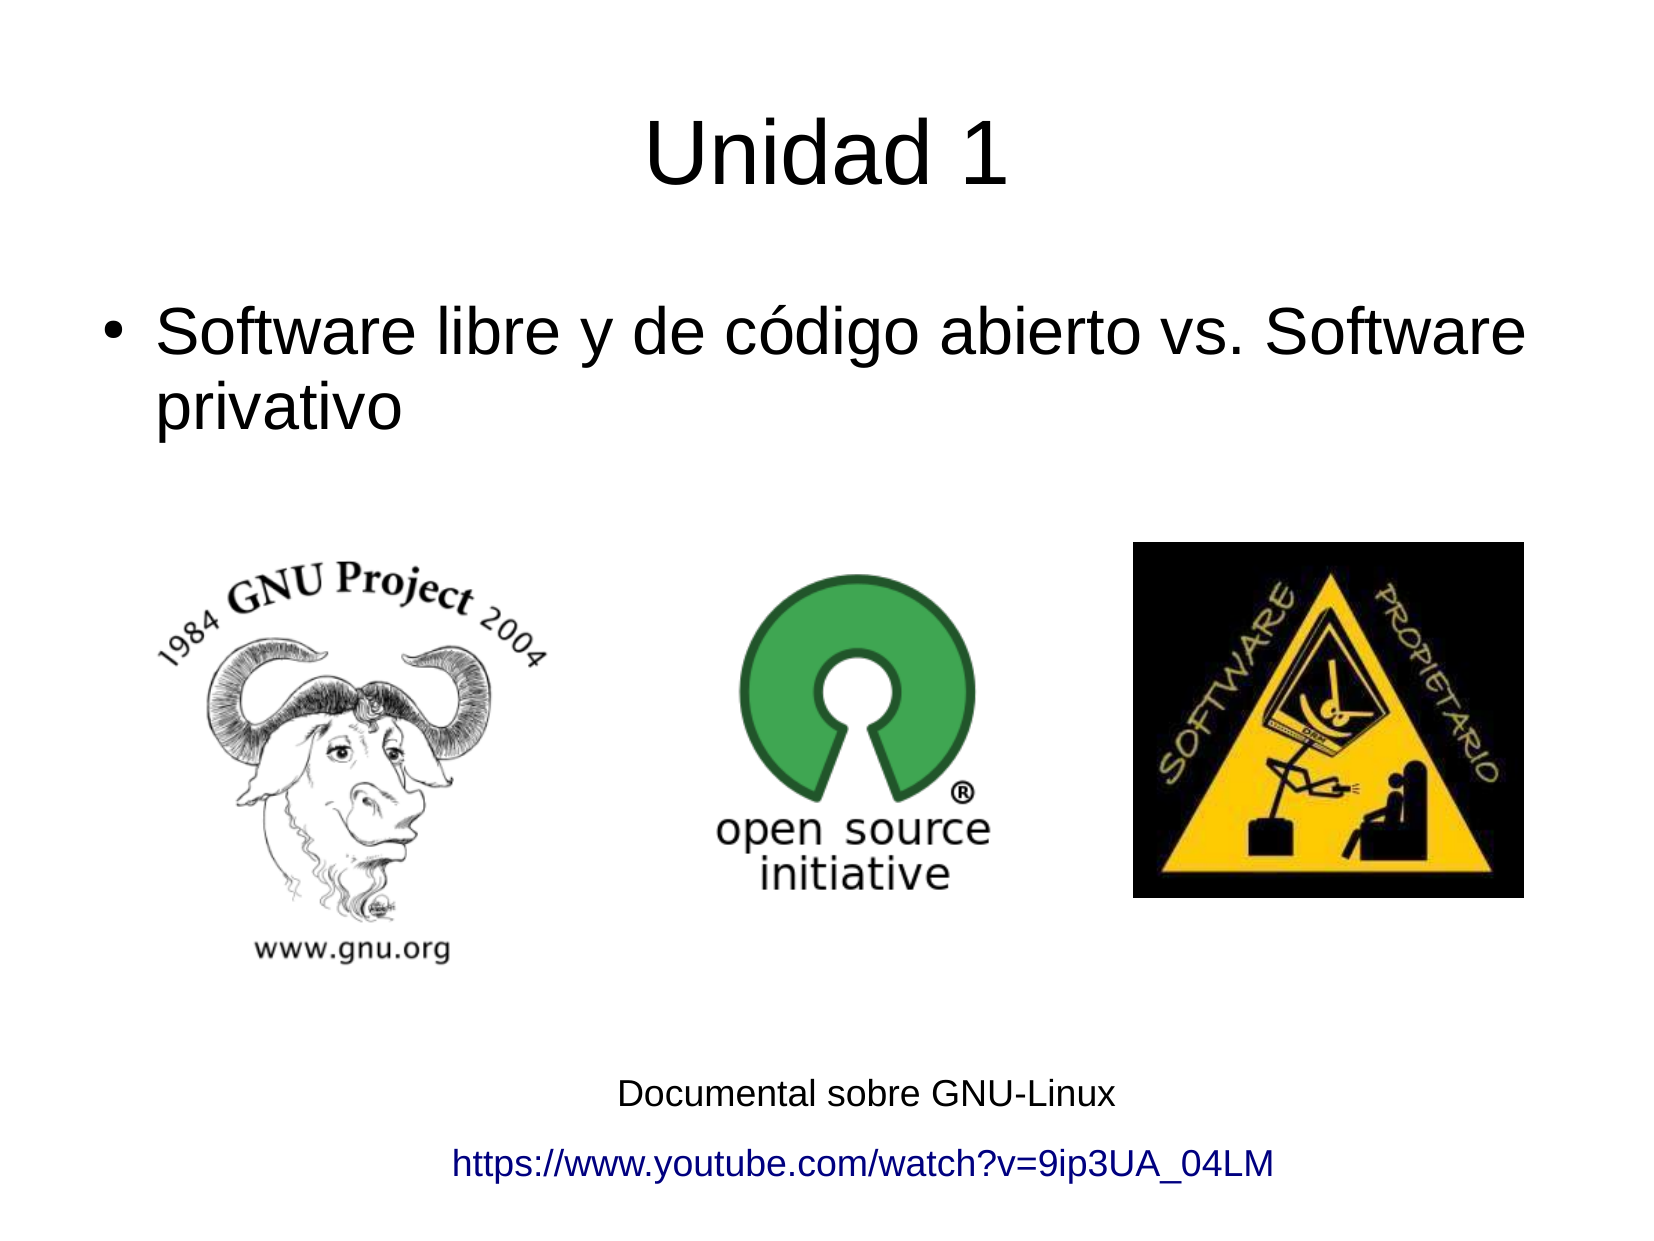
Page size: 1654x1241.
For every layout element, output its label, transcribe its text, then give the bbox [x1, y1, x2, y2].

picture [142, 555, 556, 968]
list Software libre y de código abierto vs. Software privativo [84, 294, 1573, 1014]
picture [1133, 542, 1524, 898]
text_box Documental sobre GNU-Linux [602, 1065, 1132, 1123]
title Unidad 1 [82, 49, 1571, 257]
picture [703, 531, 1004, 956]
text_box https://www.youtube.com/watch?v=9ip3UA_04LM [437, 1134, 1474, 1205]
